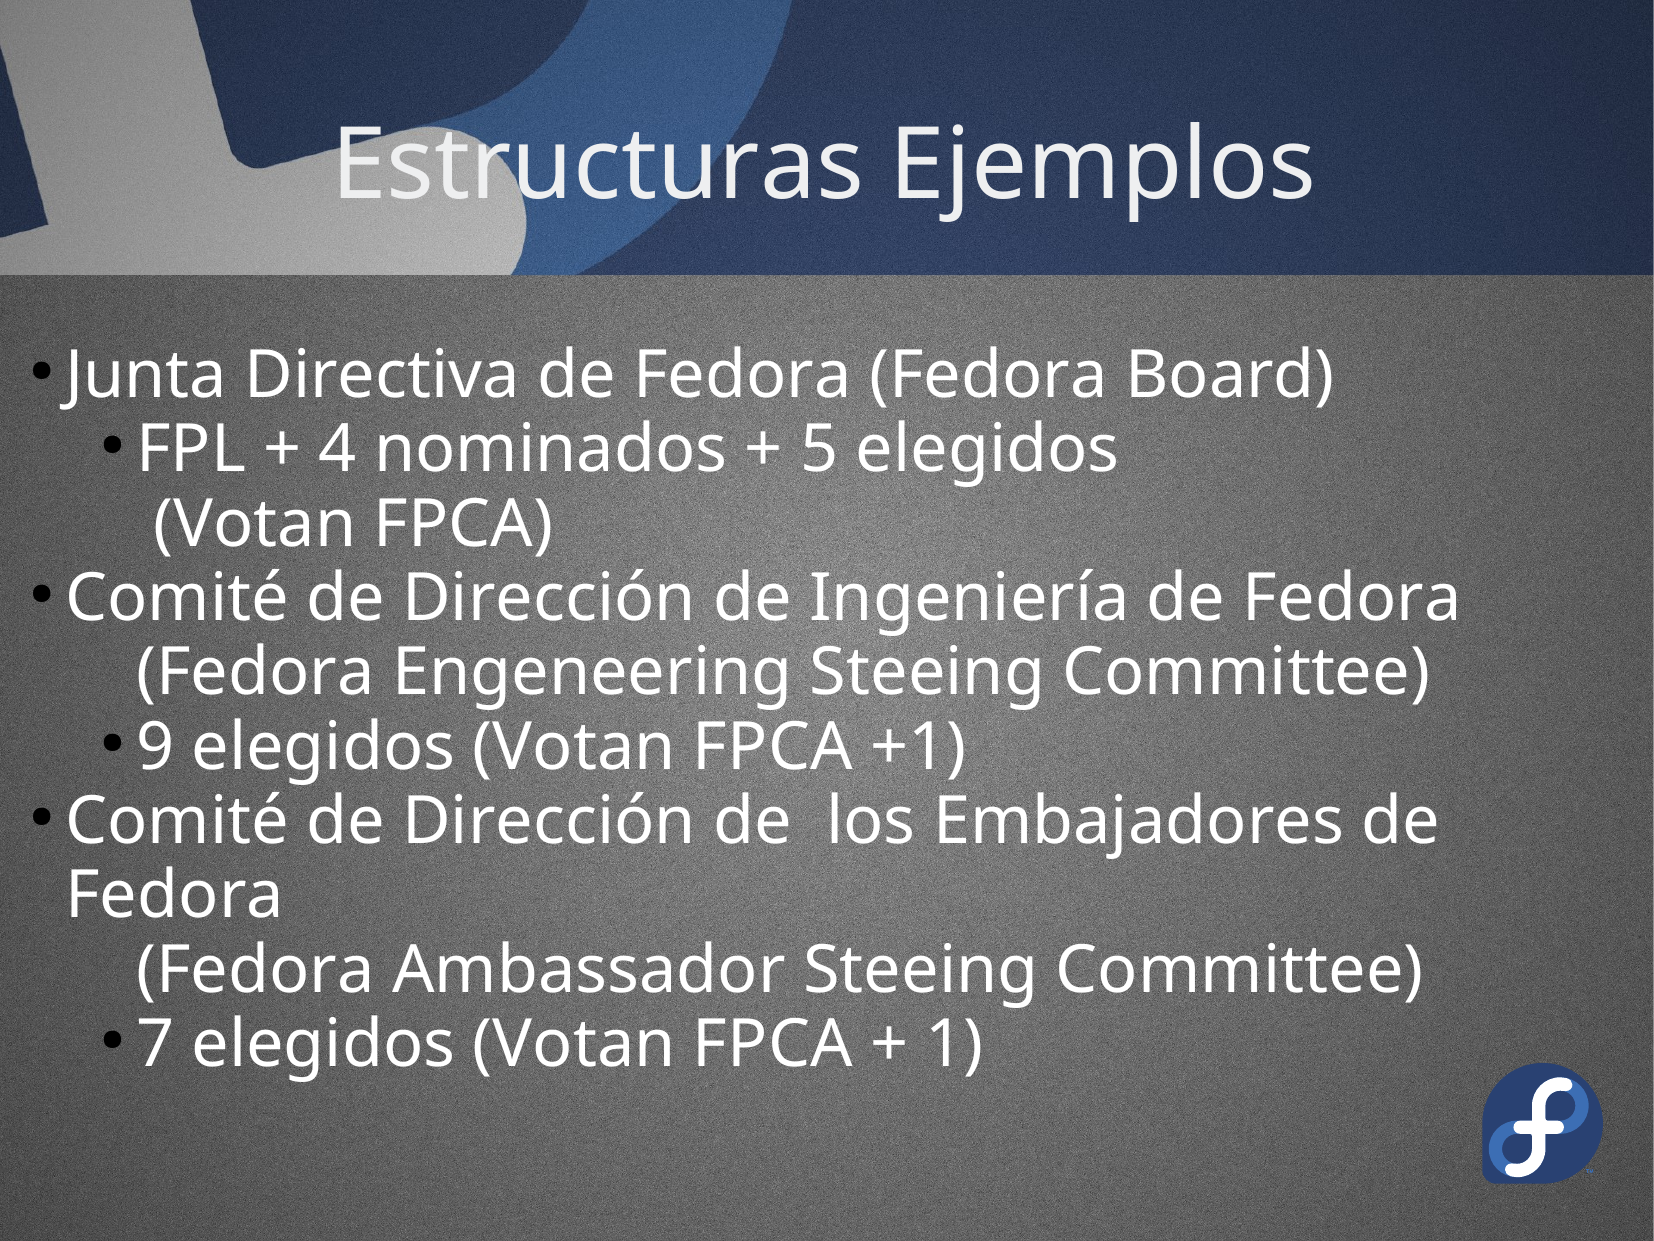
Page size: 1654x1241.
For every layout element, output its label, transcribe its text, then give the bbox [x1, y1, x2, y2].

text_box Estructuras Ejemplos [86, 59, 1563, 266]
text_box Junta Directiva de Fedora (Fedora Board) FPL + 4 nominados + 5 elegidos (Votan FPCA) Comité de Dirección de Ingeniería de Fedora (Fedora Engeneering Steeing Committee) 9 elegidos (Votan FPCA +1) Comité de Dirección de los Embajadores de Fedora (Fedora Ambassador Steeing Committee) 7 elegidos (Votan FPCA + 1) [15, 330, 1581, 1066]
picture [0, 0, 1654, 1241]
